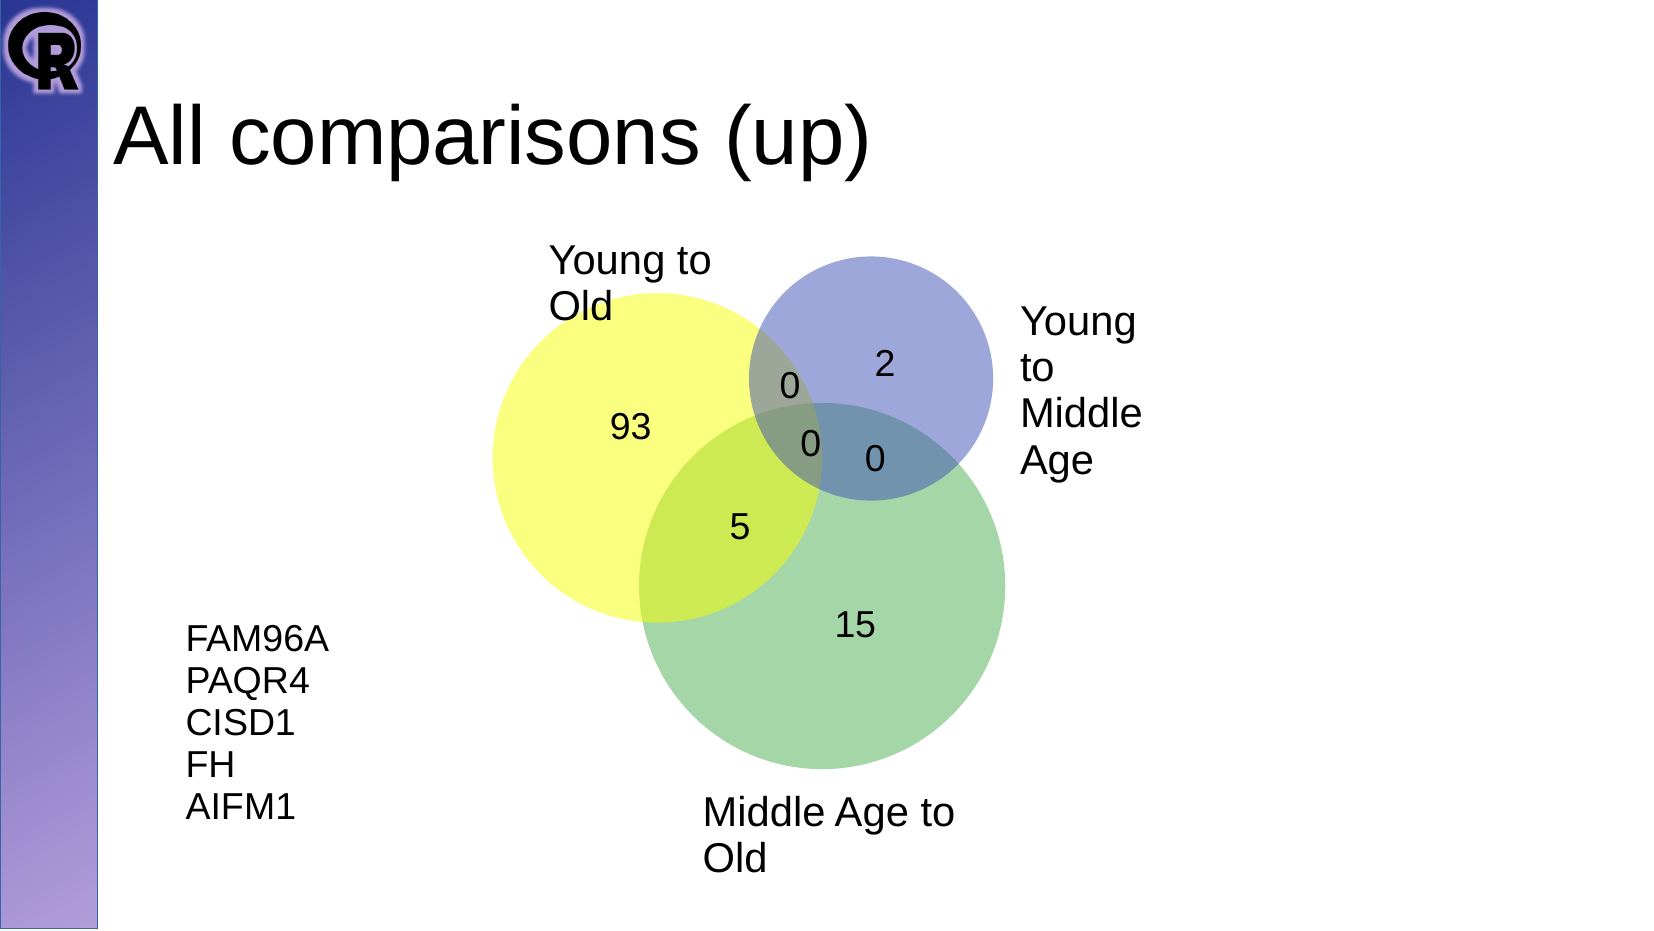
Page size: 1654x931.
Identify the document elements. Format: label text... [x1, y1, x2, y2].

text_box 0 [785, 415, 836, 472]
text_box 2 [861, 334, 890, 392]
text_box Middle Age to Old [687, 781, 981, 890]
text_box [492, 256, 1006, 770]
text_box 5 [714, 498, 749, 572]
text_box Young to Middle Age [1005, 289, 1197, 491]
text_box FAM96A PAQR4 CISD1 FH AIFM1 [170, 610, 391, 836]
text_box [0, 0, 98, 929]
text_box Young to Old [533, 228, 762, 337]
text_box 93 [595, 398, 667, 456]
title All comparisons (up) [113, 49, 1540, 229]
text_box 0 [850, 430, 901, 488]
text_box 15 [819, 596, 891, 654]
picture [8, 0, 81, 101]
text_box 0 [764, 357, 816, 414]
